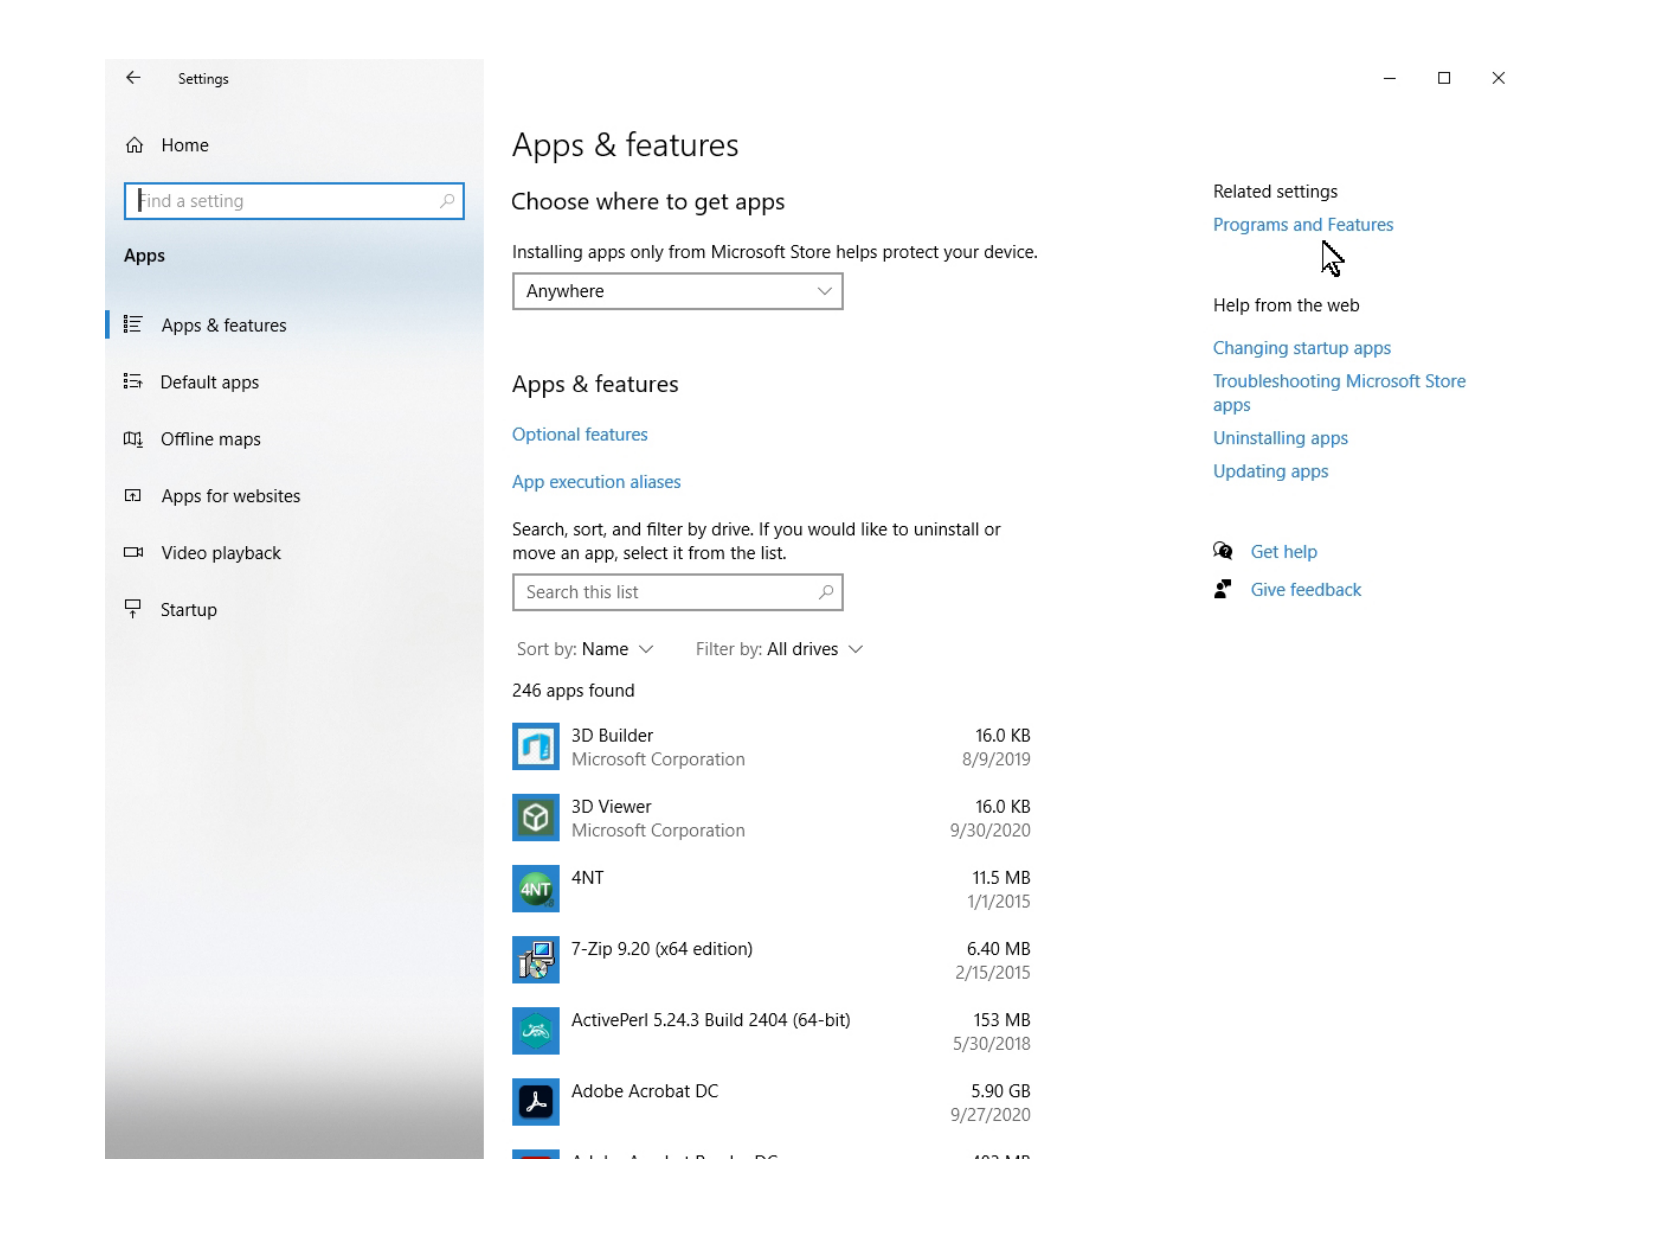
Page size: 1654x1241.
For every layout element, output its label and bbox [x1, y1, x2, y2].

picture [105, 59, 1526, 1159]
